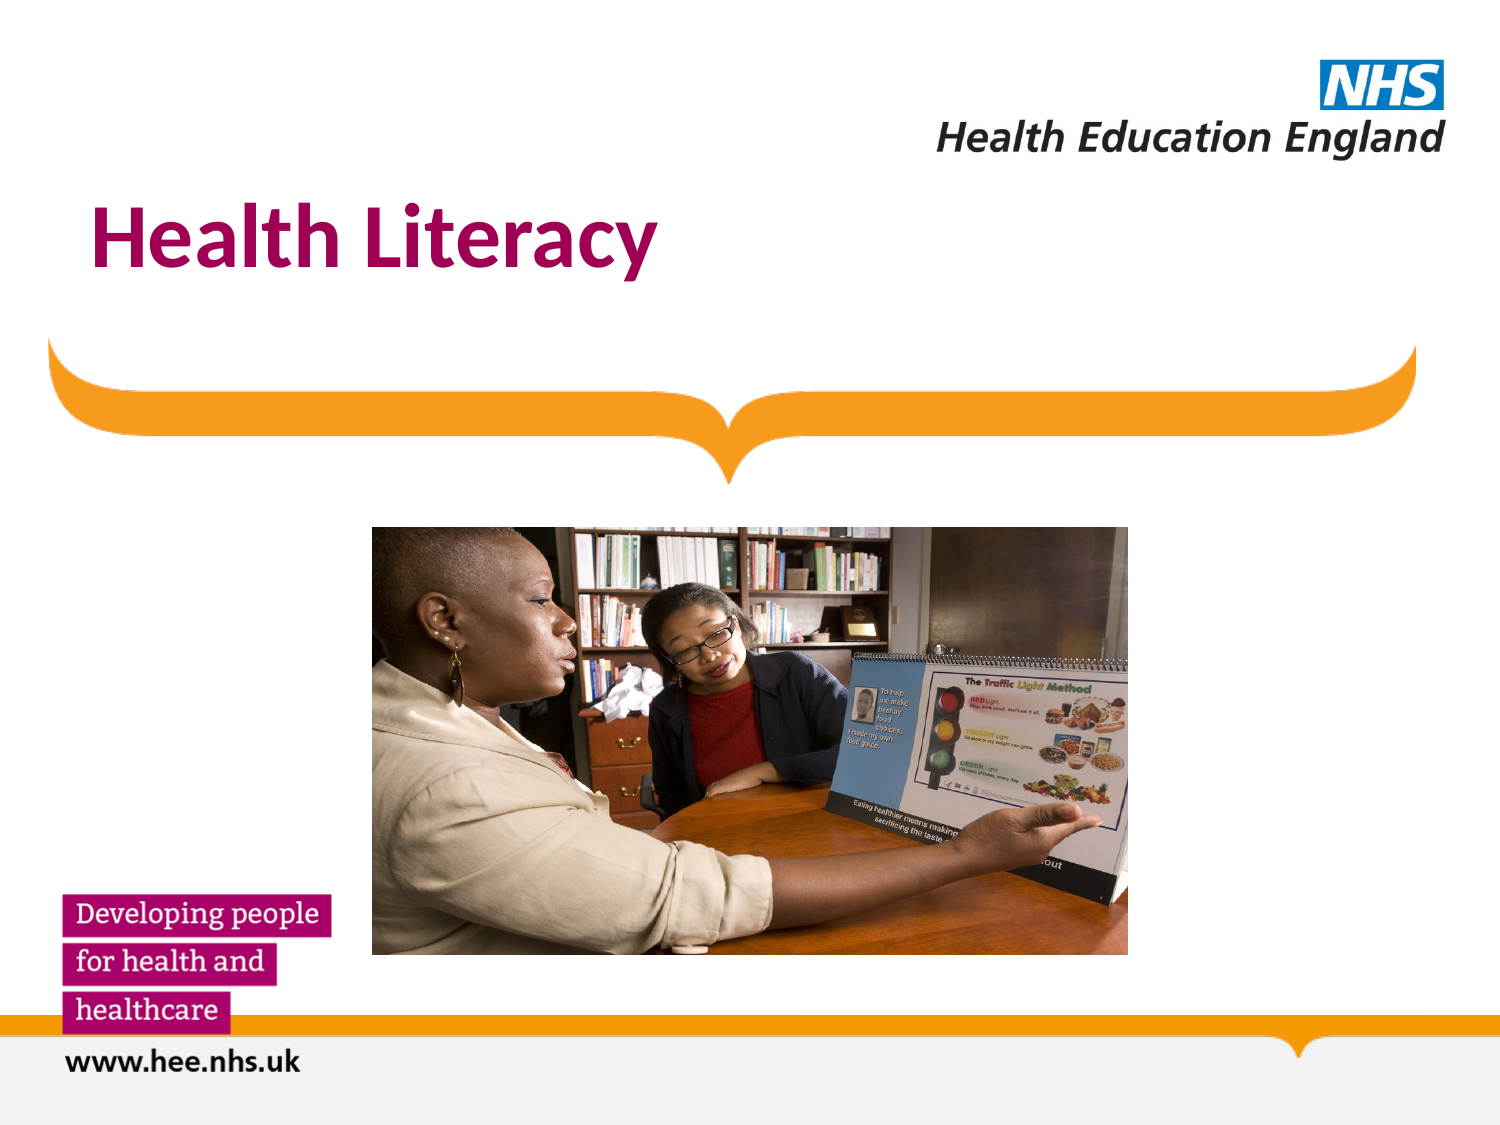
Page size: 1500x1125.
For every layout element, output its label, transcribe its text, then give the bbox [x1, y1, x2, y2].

picture [48, 880, 344, 1085]
title Health Literacy [94, 204, 1370, 317]
picture [372, 527, 1128, 955]
picture [48, 337, 1416, 484]
